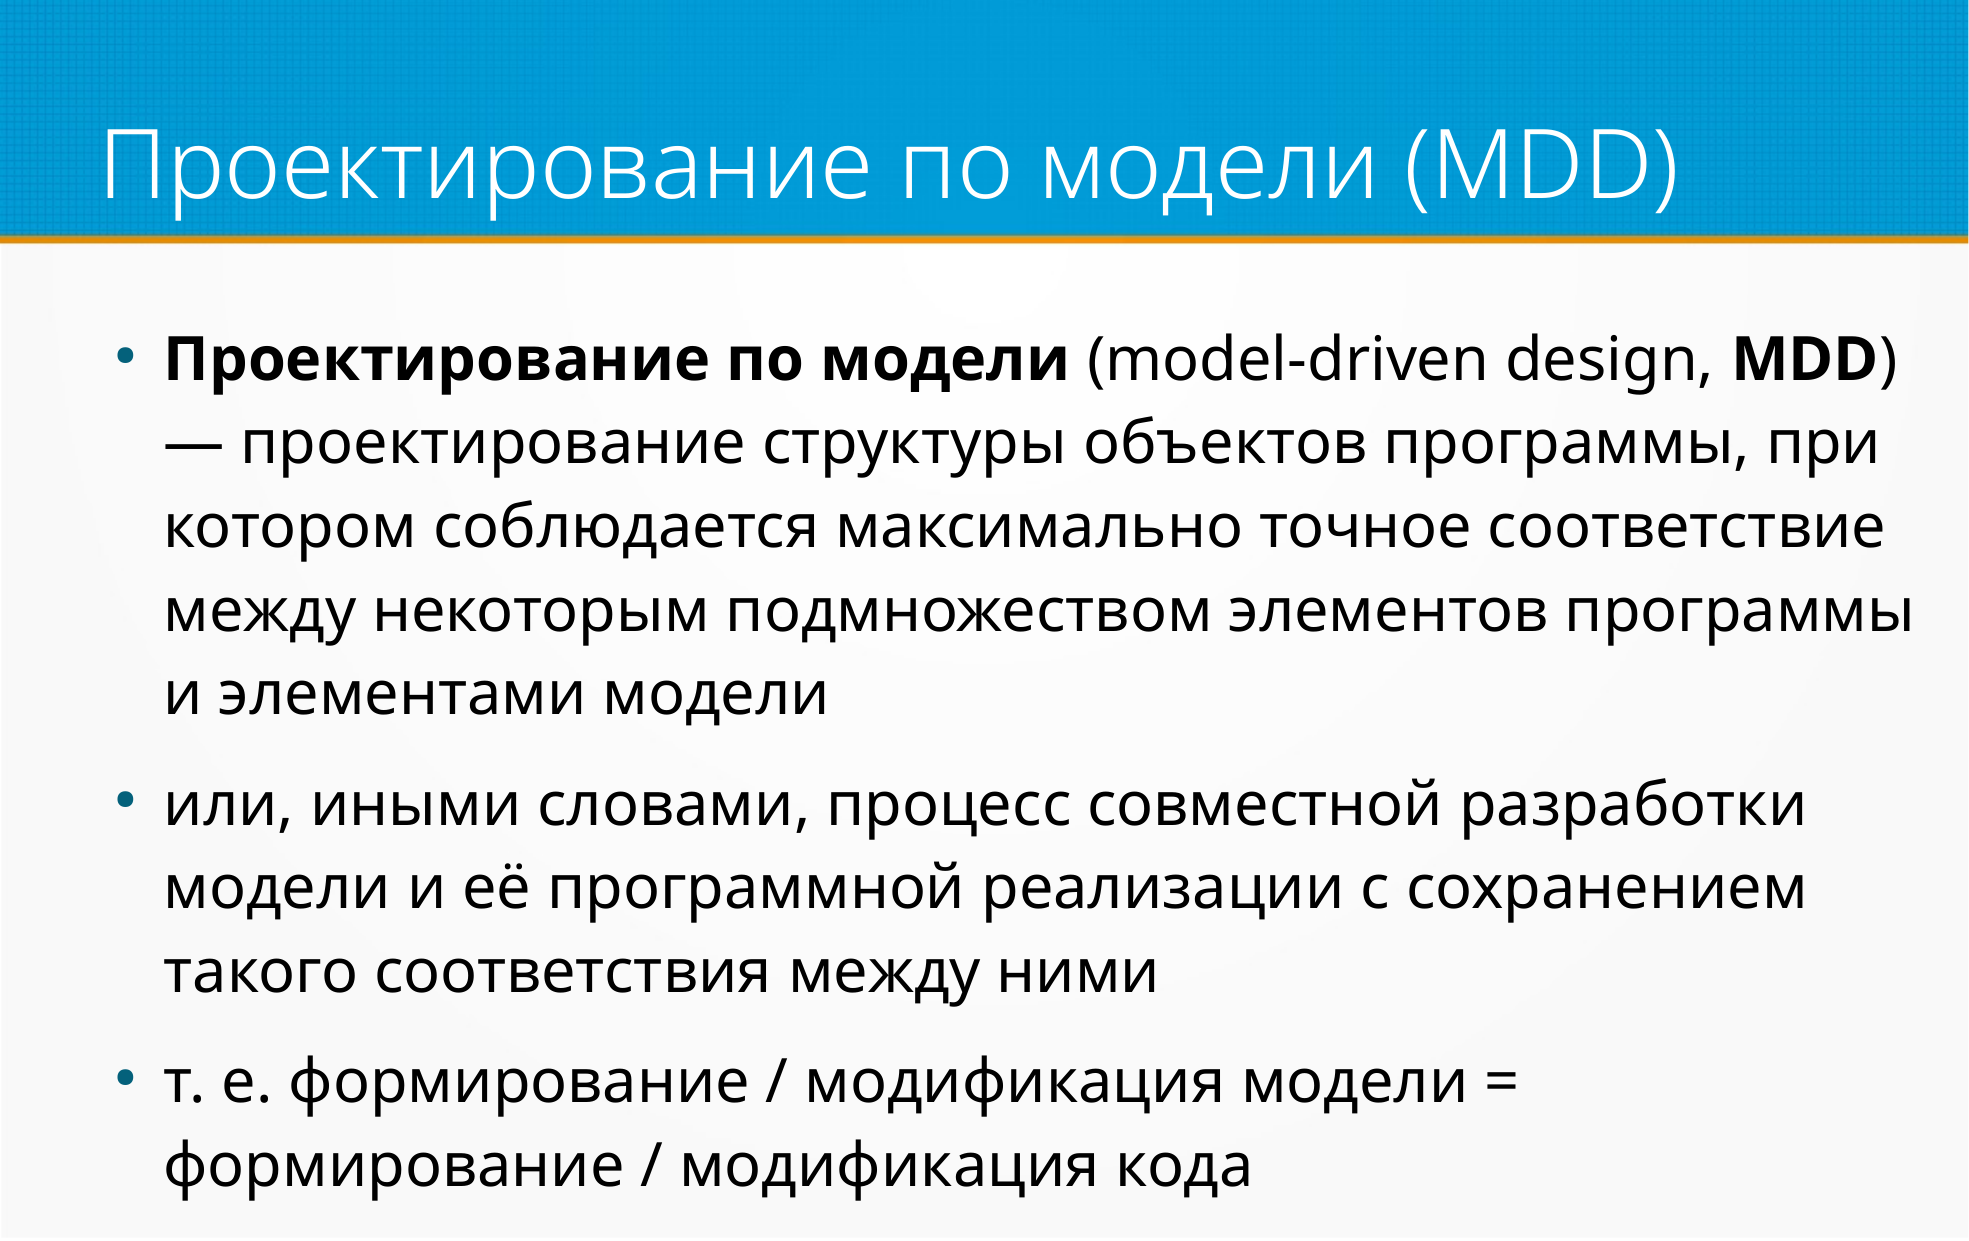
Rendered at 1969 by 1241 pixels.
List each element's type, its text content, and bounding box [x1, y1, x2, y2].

title Проектирование по модели (MDD) [98, 19, 1870, 227]
picture [0, 233, 1969, 1241]
list Проектирование по модели (model-driven design, MDD) — проектирование структуры объектов программы, при котором соблюдается максимально точное соответствие между некоторым подмножеством элементов программы и элементами модели или, иными словами, процесс совместной разработки модели и её программной реализации с сохранением такого соответствия между ними т. е. формирование / модификация модели = формирование / модификация кода [98, 315, 1938, 1217]
